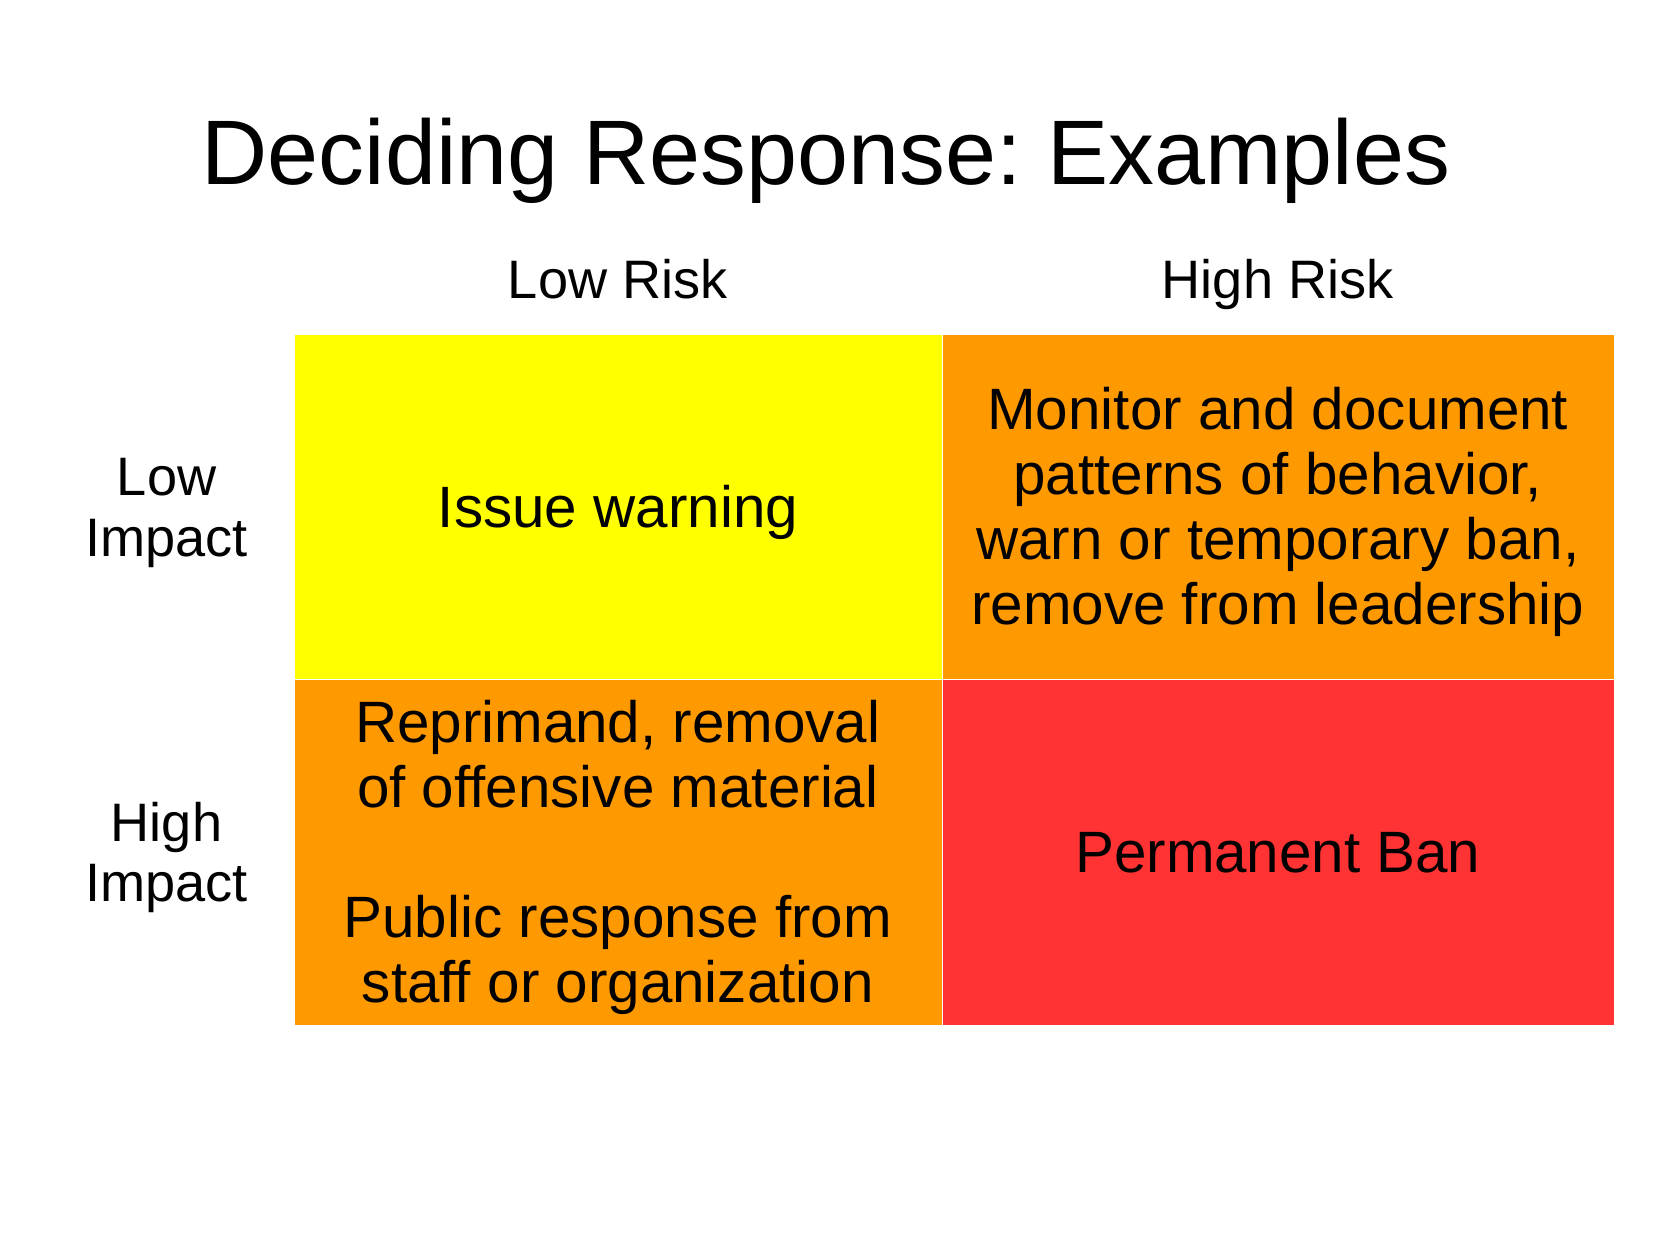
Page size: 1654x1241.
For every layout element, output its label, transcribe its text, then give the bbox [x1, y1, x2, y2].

table_cell Permanent Ban [943, 680, 1614, 1025]
table_cell Low Impact [40, 335, 294, 679]
table_cell Issue warning [295, 335, 942, 679]
table_cell Reprimand, removal of offensive material Public response from staff or organization [295, 680, 942, 1025]
table_cell High Impact [40, 680, 294, 1025]
table_header High Risk [943, 226, 1614, 334]
table_header [40, 226, 294, 334]
title Deciding Response: Examples [82, 49, 1571, 225]
table_cell Monitor and document patterns of behavior, warn or temporary ban, remove from leadership [943, 335, 1614, 679]
table_header Low Risk [295, 226, 942, 334]
